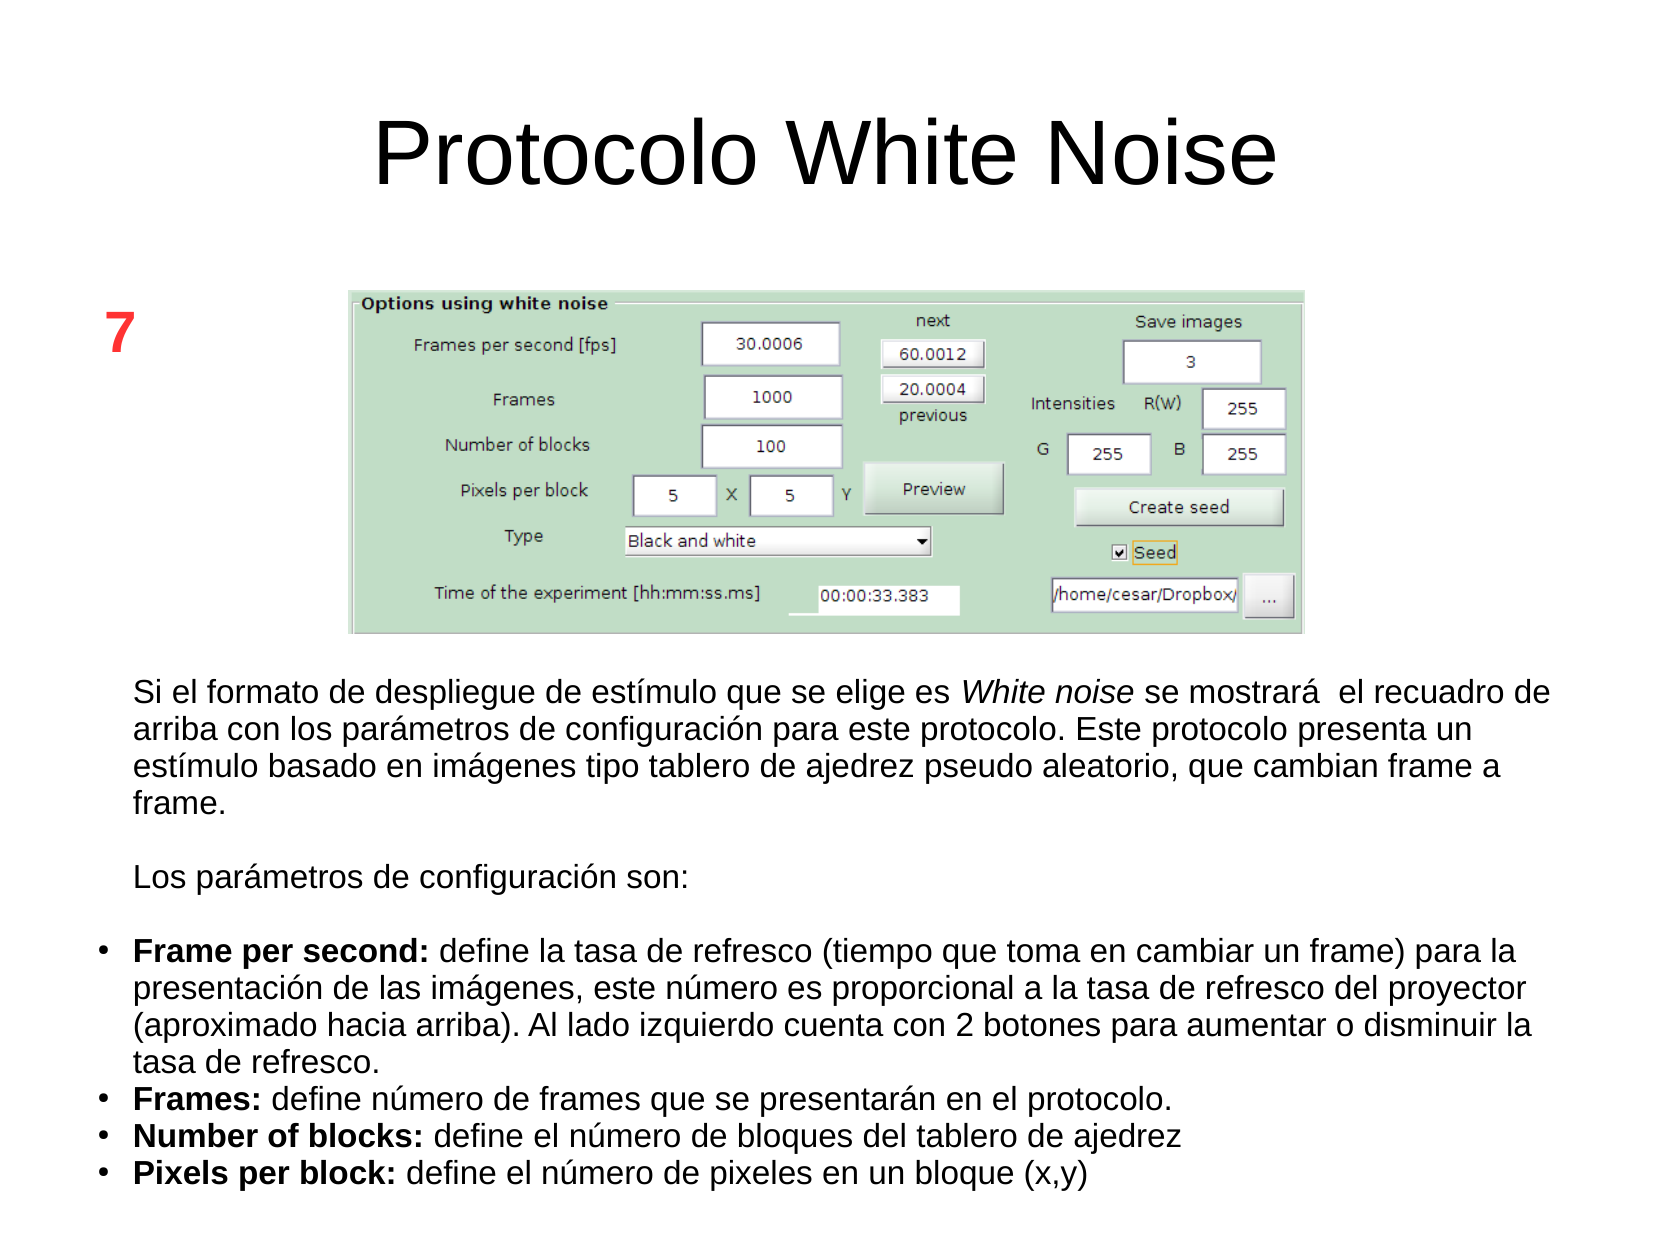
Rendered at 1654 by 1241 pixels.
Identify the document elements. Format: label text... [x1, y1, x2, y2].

text_box Si el formato de despliegue de estímulo que se elige es White noise se mostrará el recuadro de arriba con los parámetros de configuración para este protocolo. Este protocolo presenta un estímulo basado en imágenes tipo tablero de ajedrez pseudo aleatorio, que cambian frame a frame. Los parámetros de configuración son: Frame per second: define la tasa de refresco (tiempo que toma en cambiar un frame) para la presentación de las imágenes, este número es proporcional a la tasa de refresco del proyector (aproximado hacia arriba). Al lado izquierdo cuenta con 2 botones para aumentar o disminuir la tasa de refresco. Frames: define número de frames que se presentarán en el protocolo. Number of blocks: define el número de bloques del tablero de ajedrez Pixels per block: define el número de pixeles en un bloque (x,y) [82, 665, 1571, 1241]
title Protocolo White Noise [82, 49, 1571, 257]
picture [348, 290, 1305, 634]
text_box 7 [90, 292, 151, 373]
